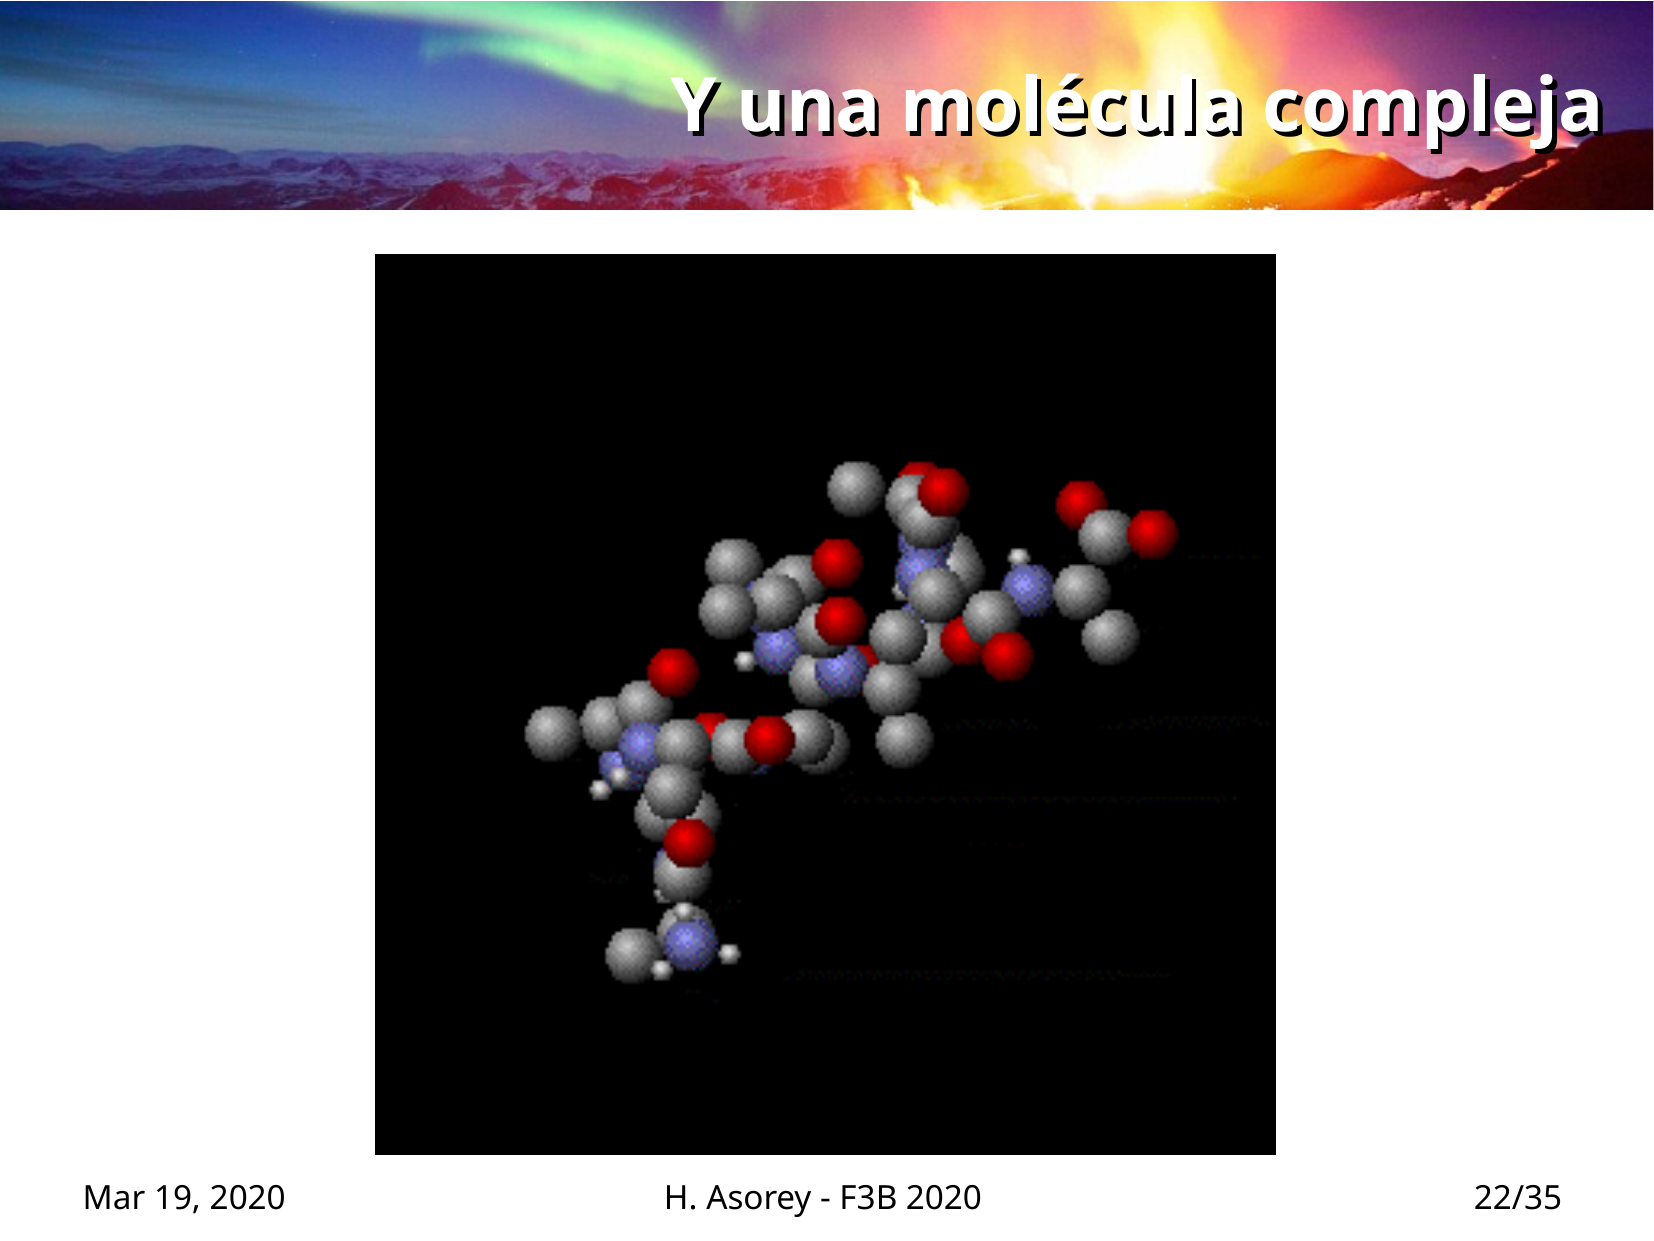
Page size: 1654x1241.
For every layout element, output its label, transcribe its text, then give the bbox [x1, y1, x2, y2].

picture [375, 254, 1276, 1156]
title Y una molécula compleja [45, 15, 1606, 191]
picture [0, 1, 1654, 210]
